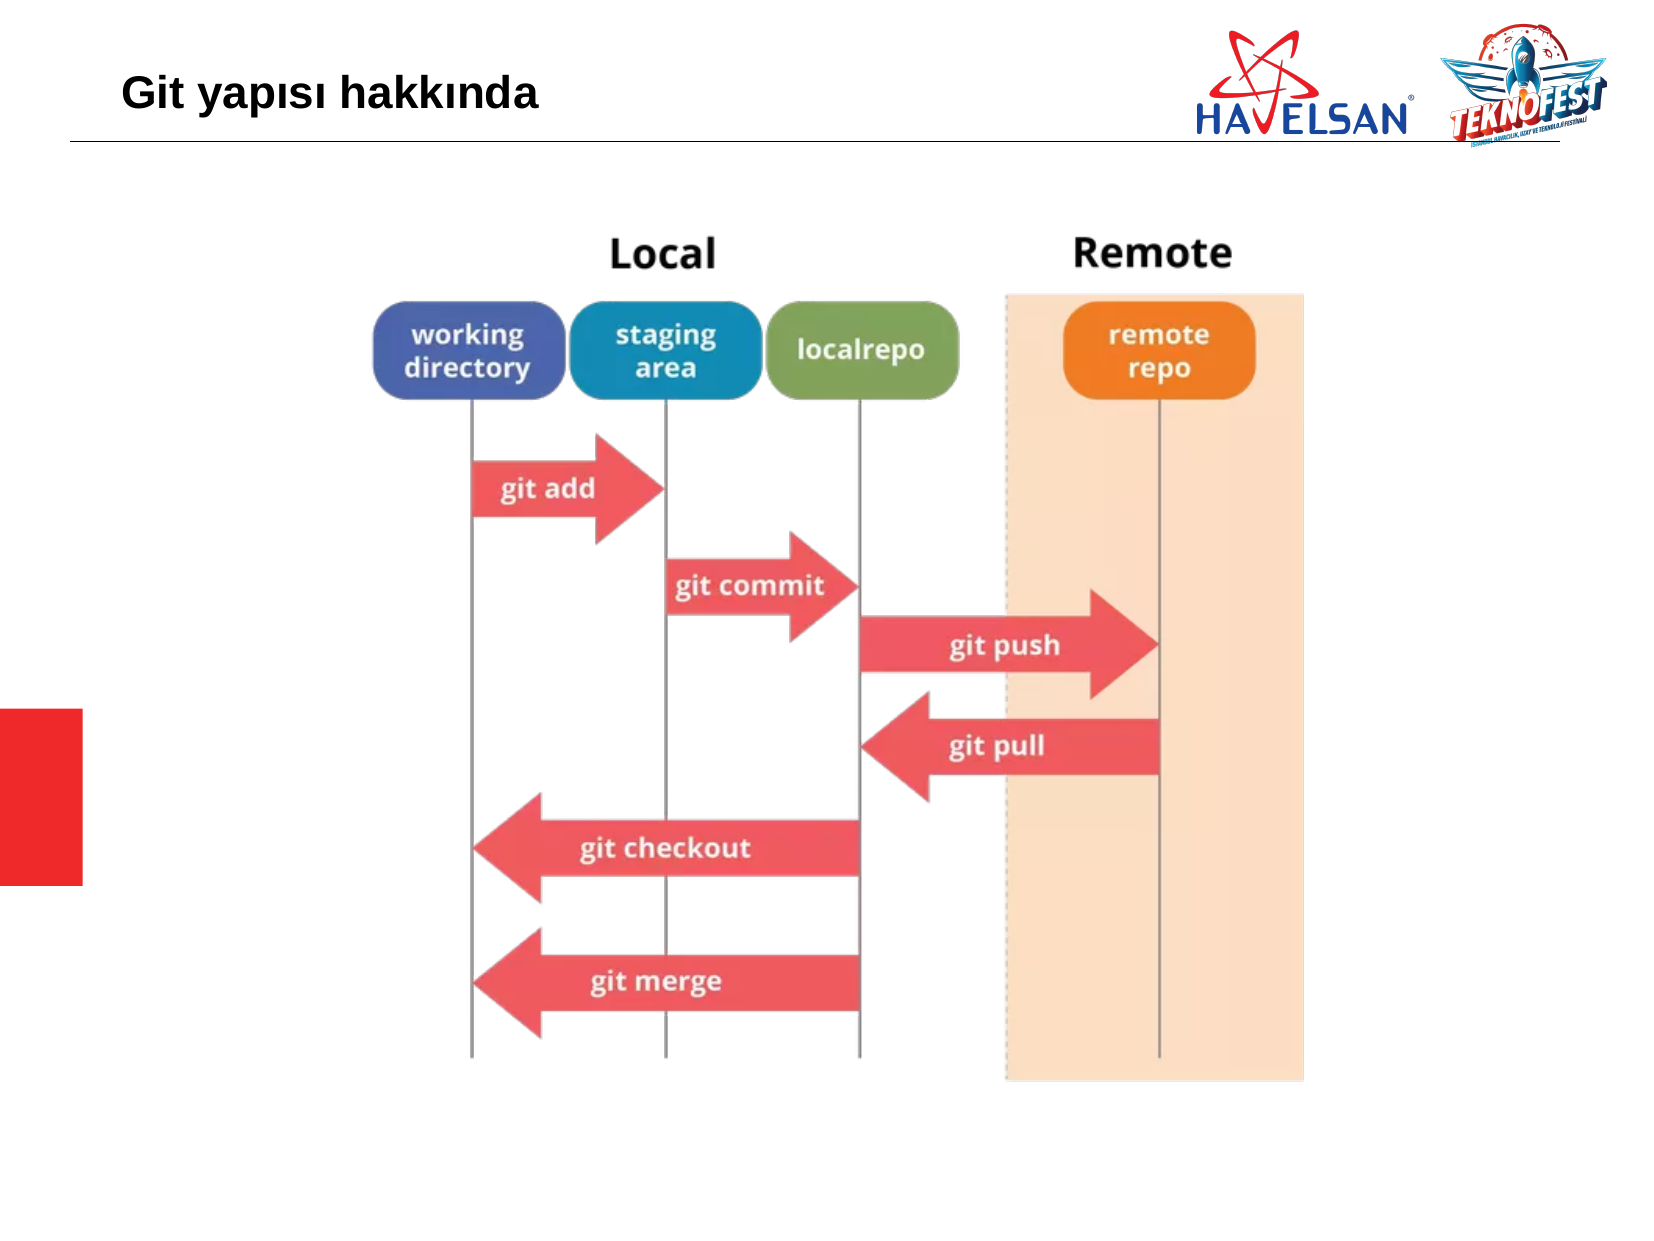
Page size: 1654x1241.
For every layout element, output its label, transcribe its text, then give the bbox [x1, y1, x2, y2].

picture [366, 217, 1307, 1099]
picture [1195, 17, 1630, 154]
text_box Git yapısı hakkında [106, 59, 1536, 126]
